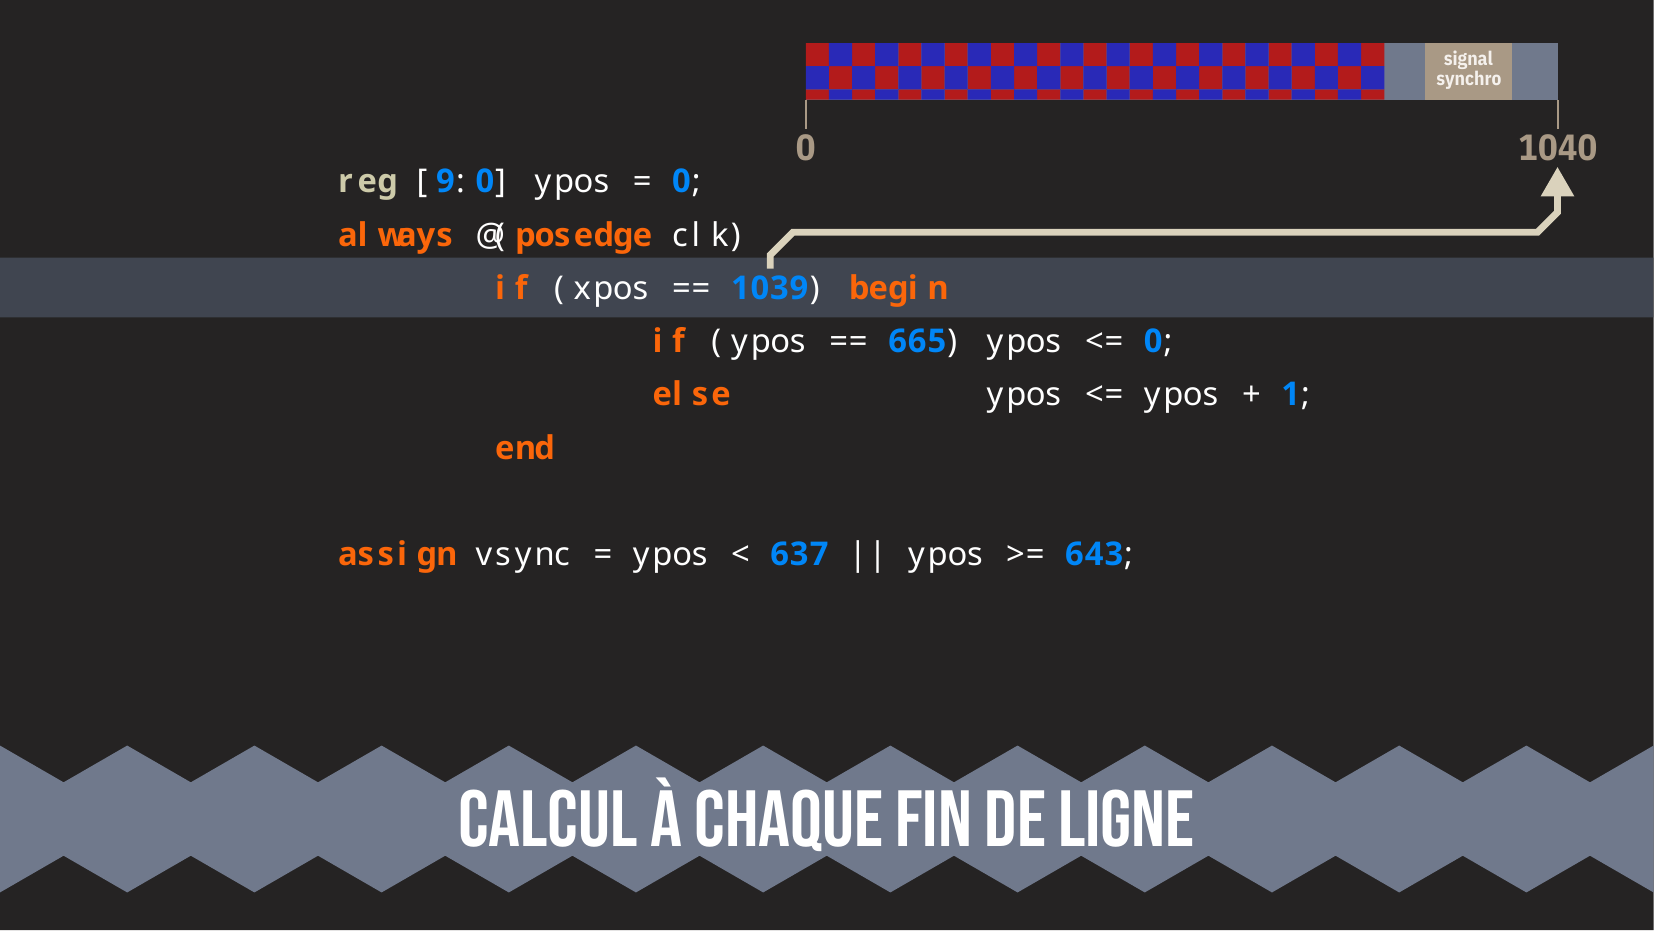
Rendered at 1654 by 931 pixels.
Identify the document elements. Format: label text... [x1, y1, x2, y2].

picture [0, 0, 1654, 741]
title Calcul à chaque fin de ligne [54, 768, 1600, 877]
